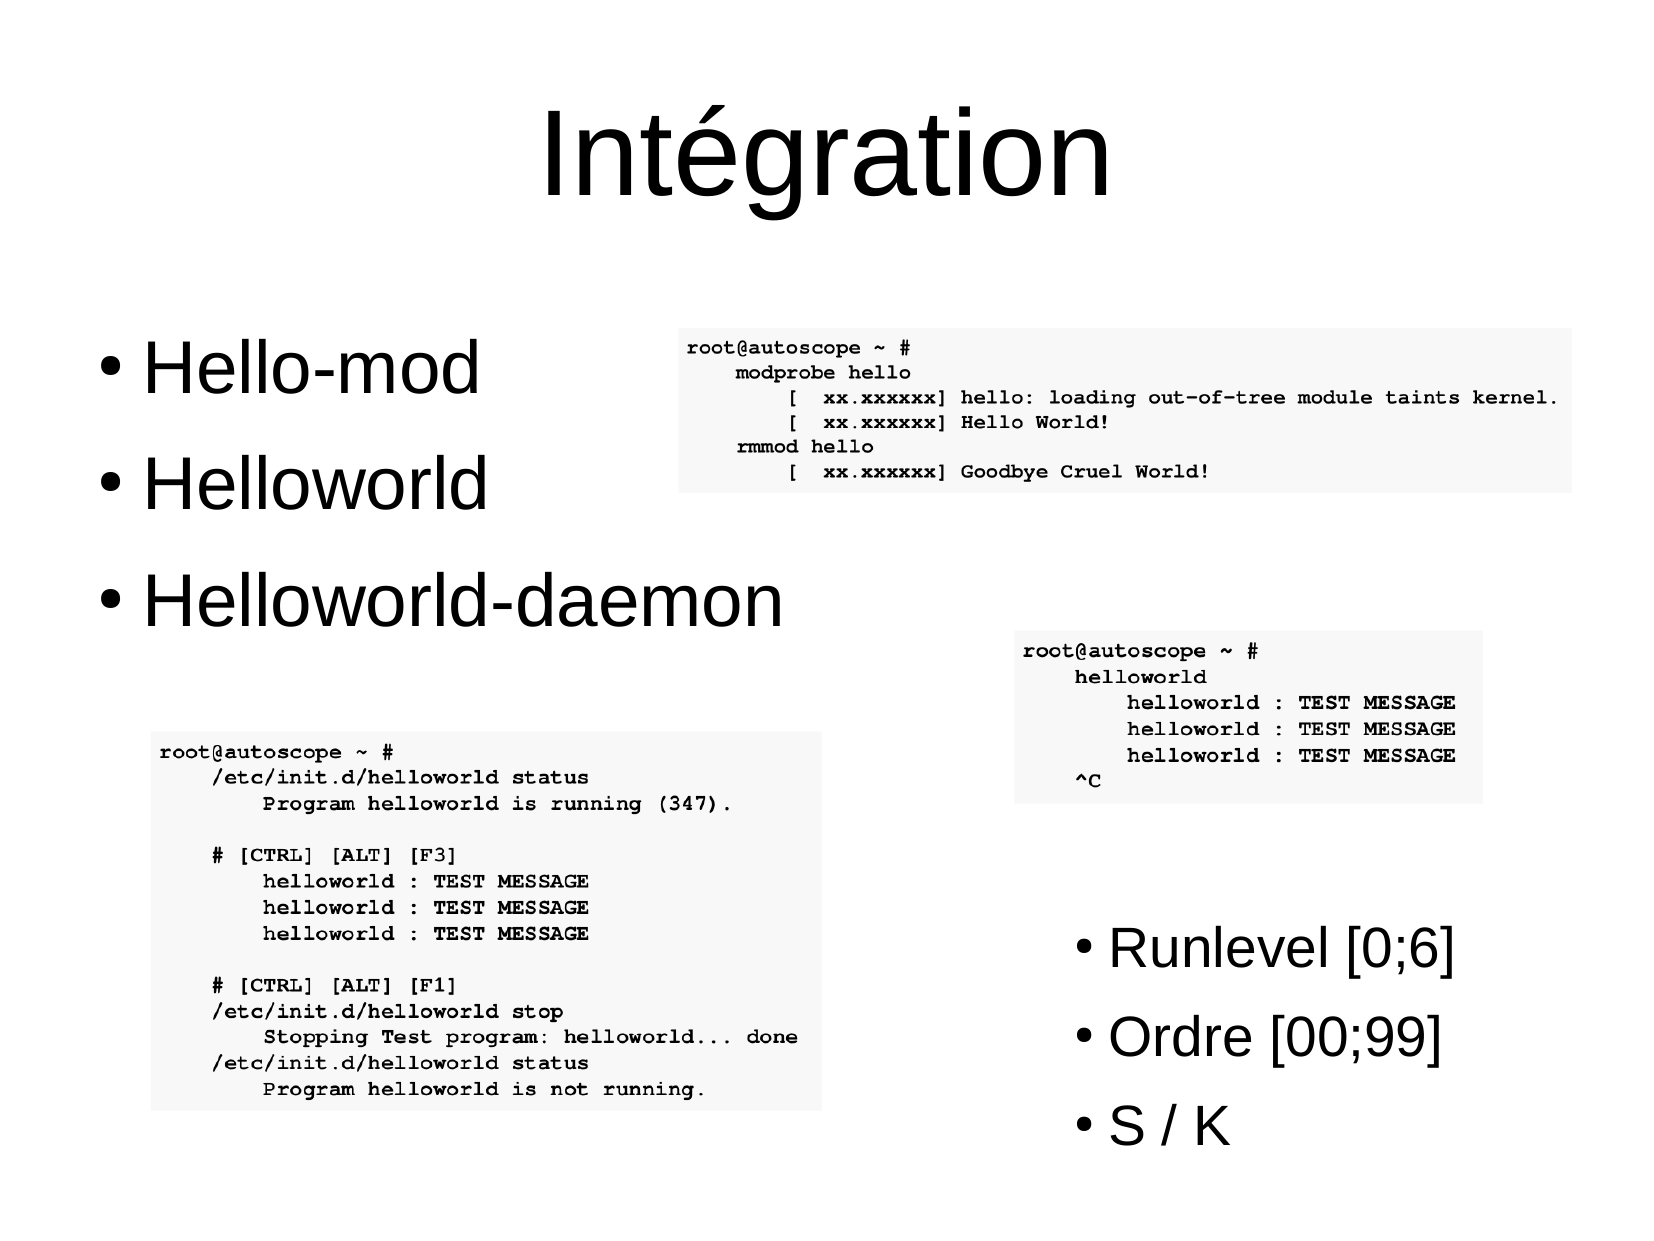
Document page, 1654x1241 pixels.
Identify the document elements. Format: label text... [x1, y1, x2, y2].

picture [1009, 625, 1483, 809]
list Runlevel [0;6] Ordre [00;99] S / K [1063, 916, 1654, 1158]
picture [675, 325, 1572, 497]
picture [144, 724, 822, 1111]
list Hello-mod Helloworld Helloworld-daemon [82, 325, 809, 669]
title Intégration [82, 49, 1571, 257]
